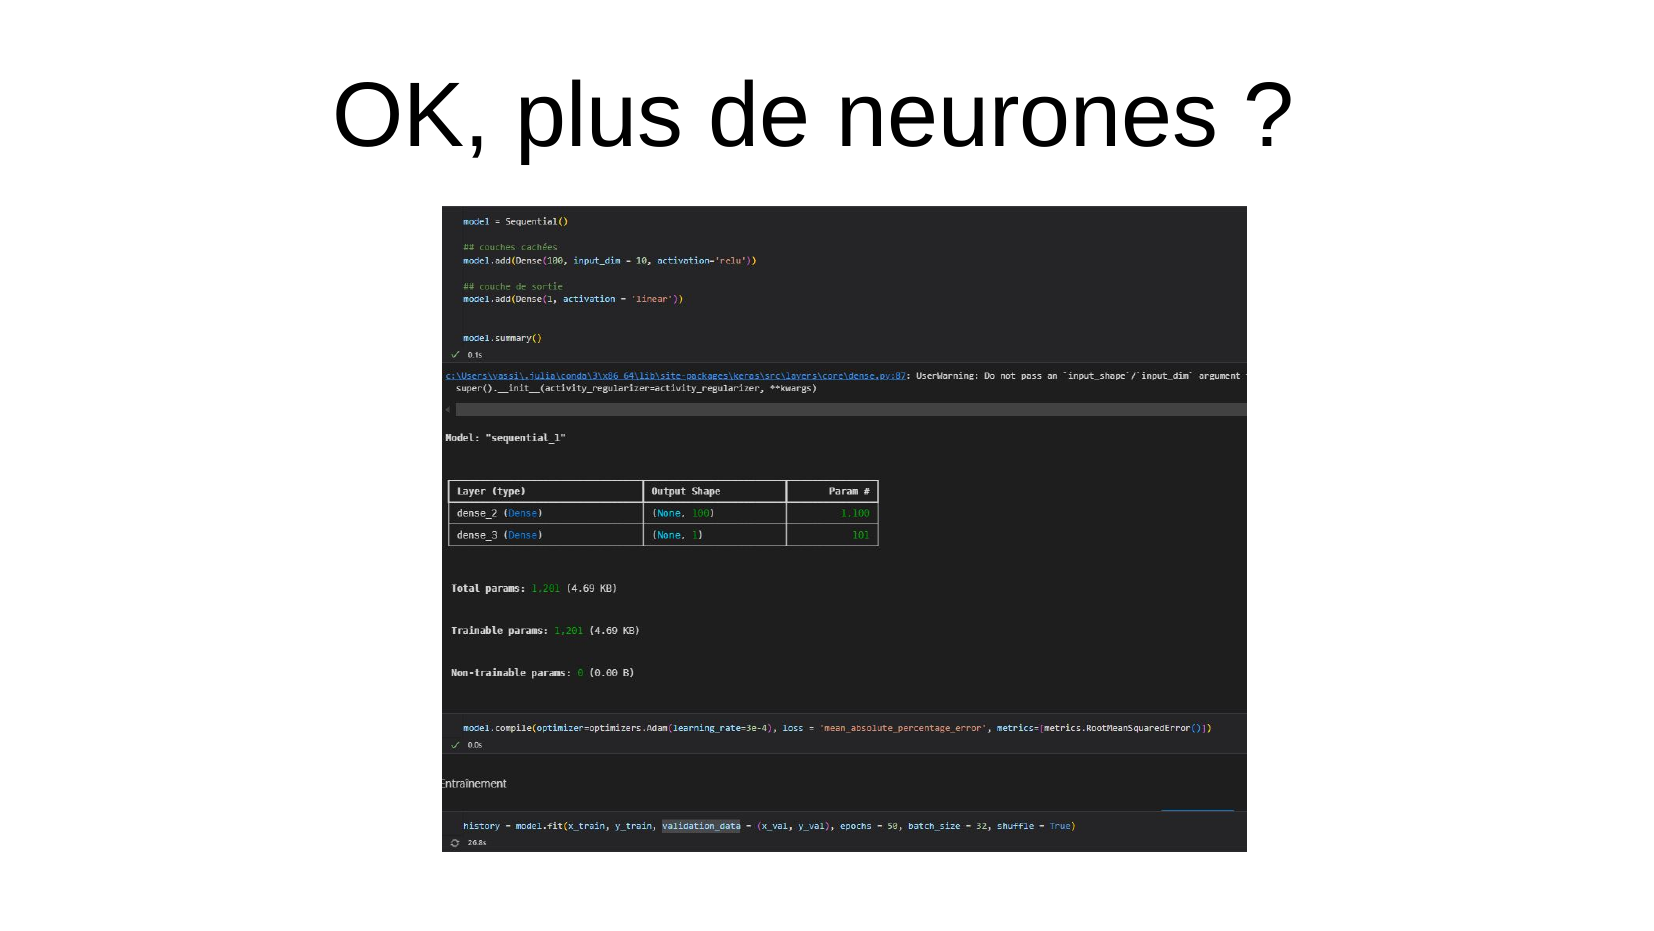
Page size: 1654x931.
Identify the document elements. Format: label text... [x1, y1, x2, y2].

picture [442, 206, 1247, 852]
title OK, plus de neurones ? [82, 37, 1571, 193]
